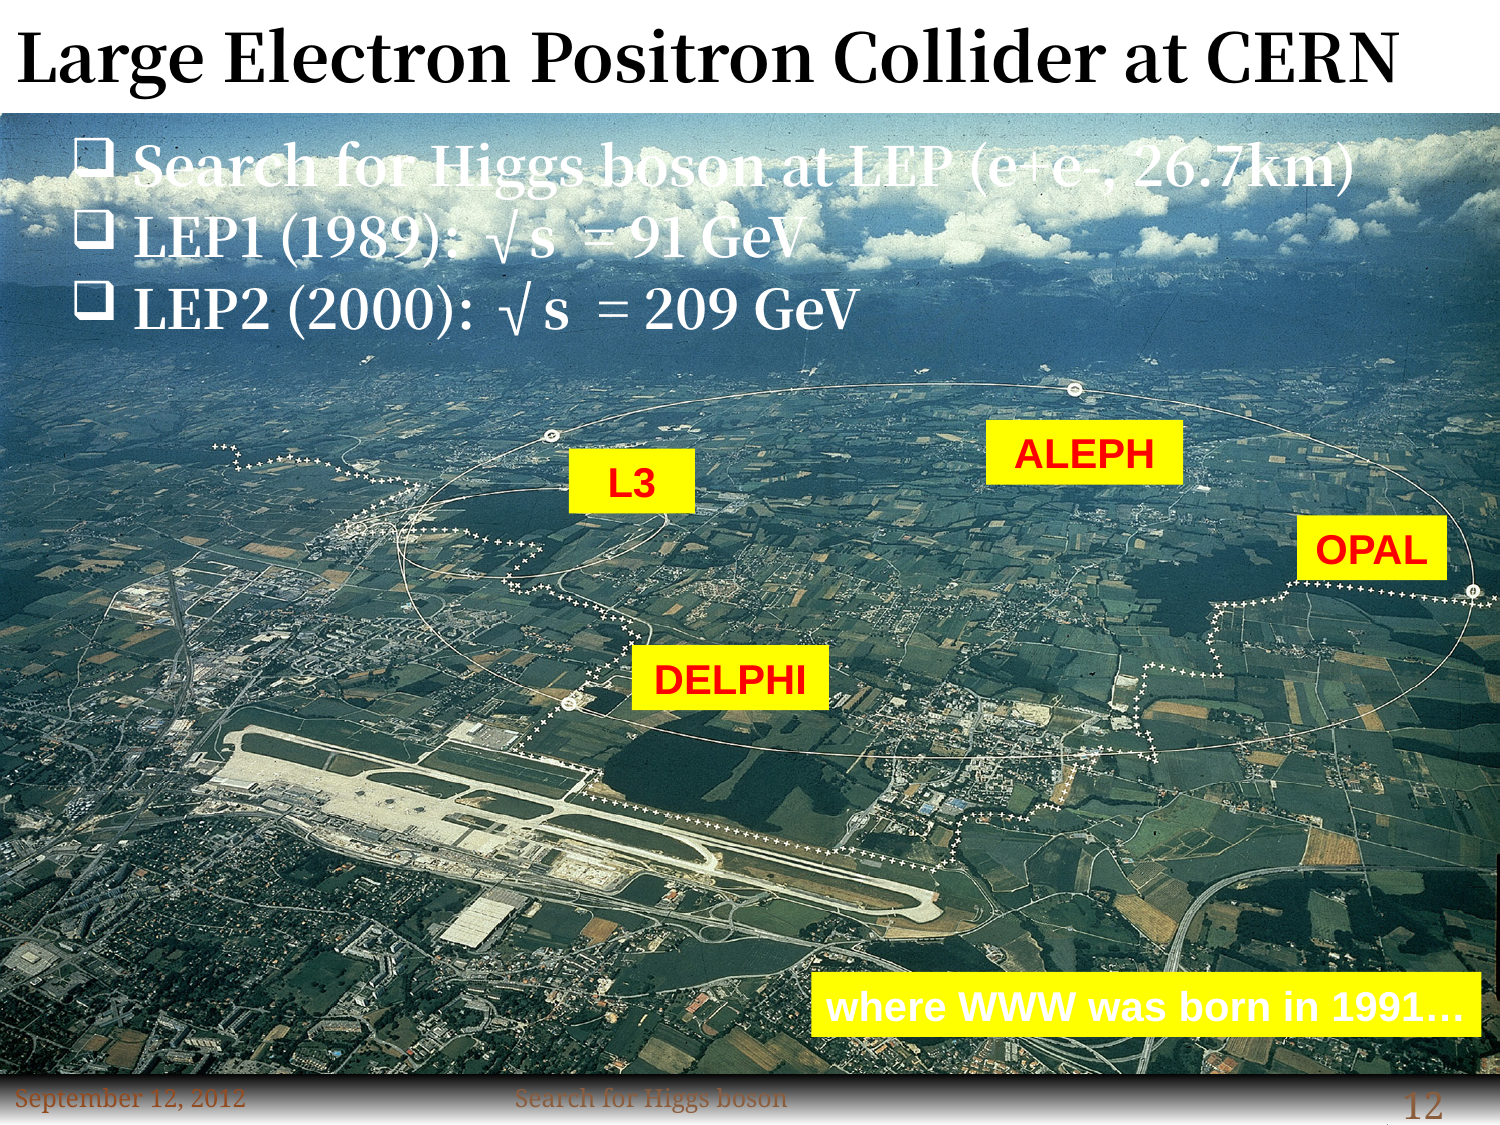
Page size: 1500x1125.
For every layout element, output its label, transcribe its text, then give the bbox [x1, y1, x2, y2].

picture [0, 113, 1500, 1074]
text_box ALEPH [986, 419, 1184, 485]
slide_number September 12, 2012 [0, 1074, 500, 1125]
title Large Electron Positron Collider at CERN [0, 0, 1500, 113]
text_box DELPHI [631, 645, 829, 711]
list Search for Higgs boson at LEP (e+e-, 26.7km) LEP1 (1989): √s = 91 GeV LEP2 (2000): √s = 209 GeV [37, 125, 1475, 1063]
slide_number <number> [1387, 1074, 1500, 1125]
text_box OPAL [1297, 515, 1447, 581]
text_box where WWW was born in 1991… [811, 971, 1482, 1037]
text_box L3 [568, 448, 695, 514]
footer Search for Higgs boson [500, 1074, 1387, 1125]
